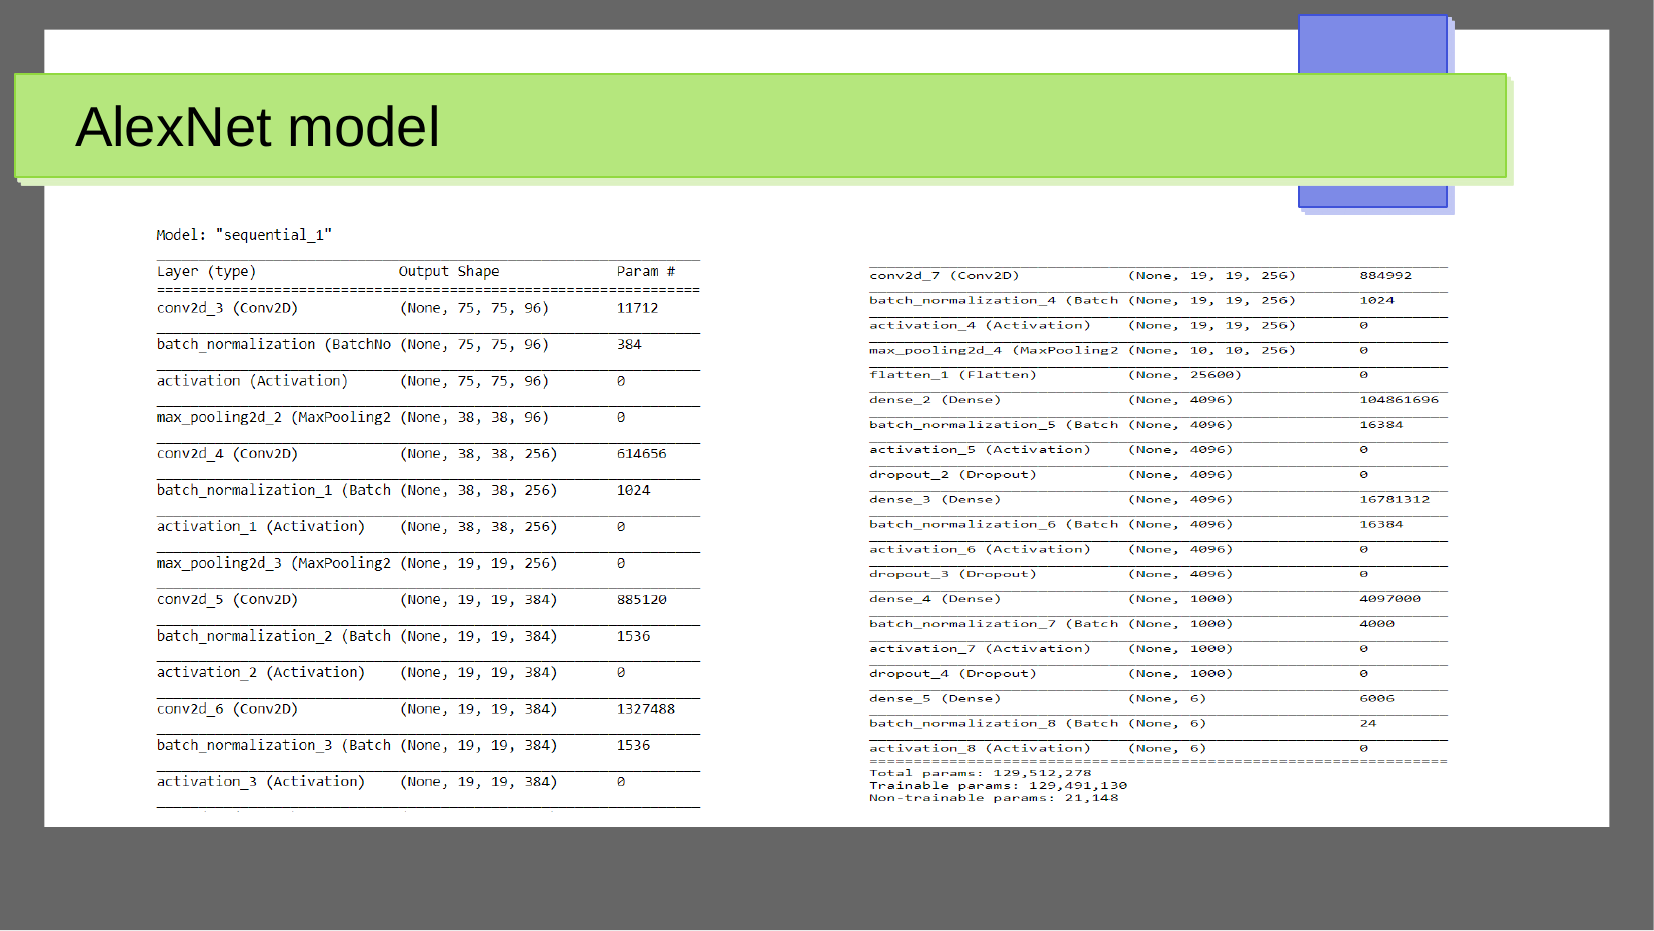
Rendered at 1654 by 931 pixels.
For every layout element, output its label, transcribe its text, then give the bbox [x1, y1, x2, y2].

picture [862, 262, 1463, 813]
title AlexNet model [75, 75, 1493, 179]
picture [146, 221, 751, 813]
